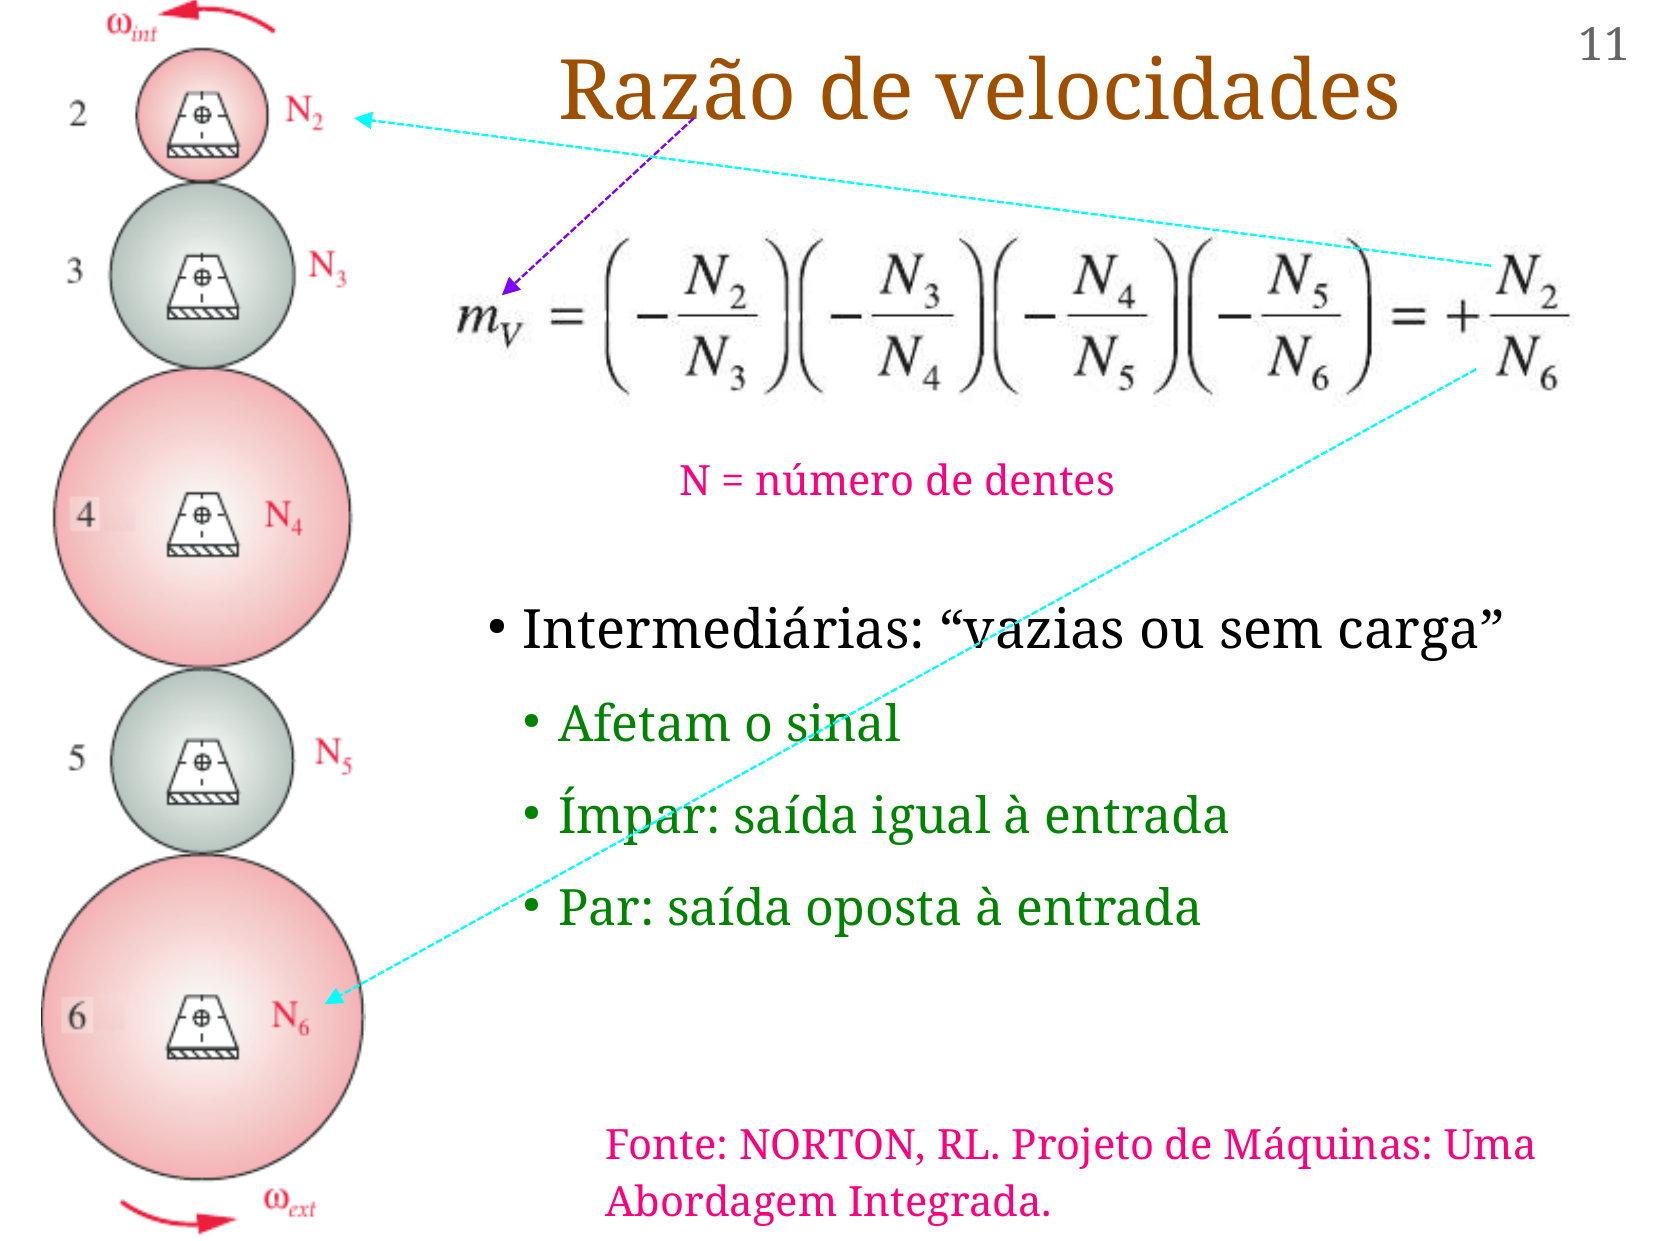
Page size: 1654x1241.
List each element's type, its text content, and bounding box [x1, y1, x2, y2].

text_box N = número de dentes [664, 442, 1196, 517]
picture [41, 0, 366, 1241]
text_box Fonte: NORTON, RL. Projeto de Máquinas: Uma Abordagem Integrada. [590, 1107, 1639, 1237]
list Intermediárias: “vazias ou sem carga” Afetam o sinal Ímpar: saída igual à entrada Par: saída oposta à entrada [487, 590, 1595, 1211]
picture [452, 229, 1574, 407]
title Razão de velocidades [366, 29, 1595, 148]
